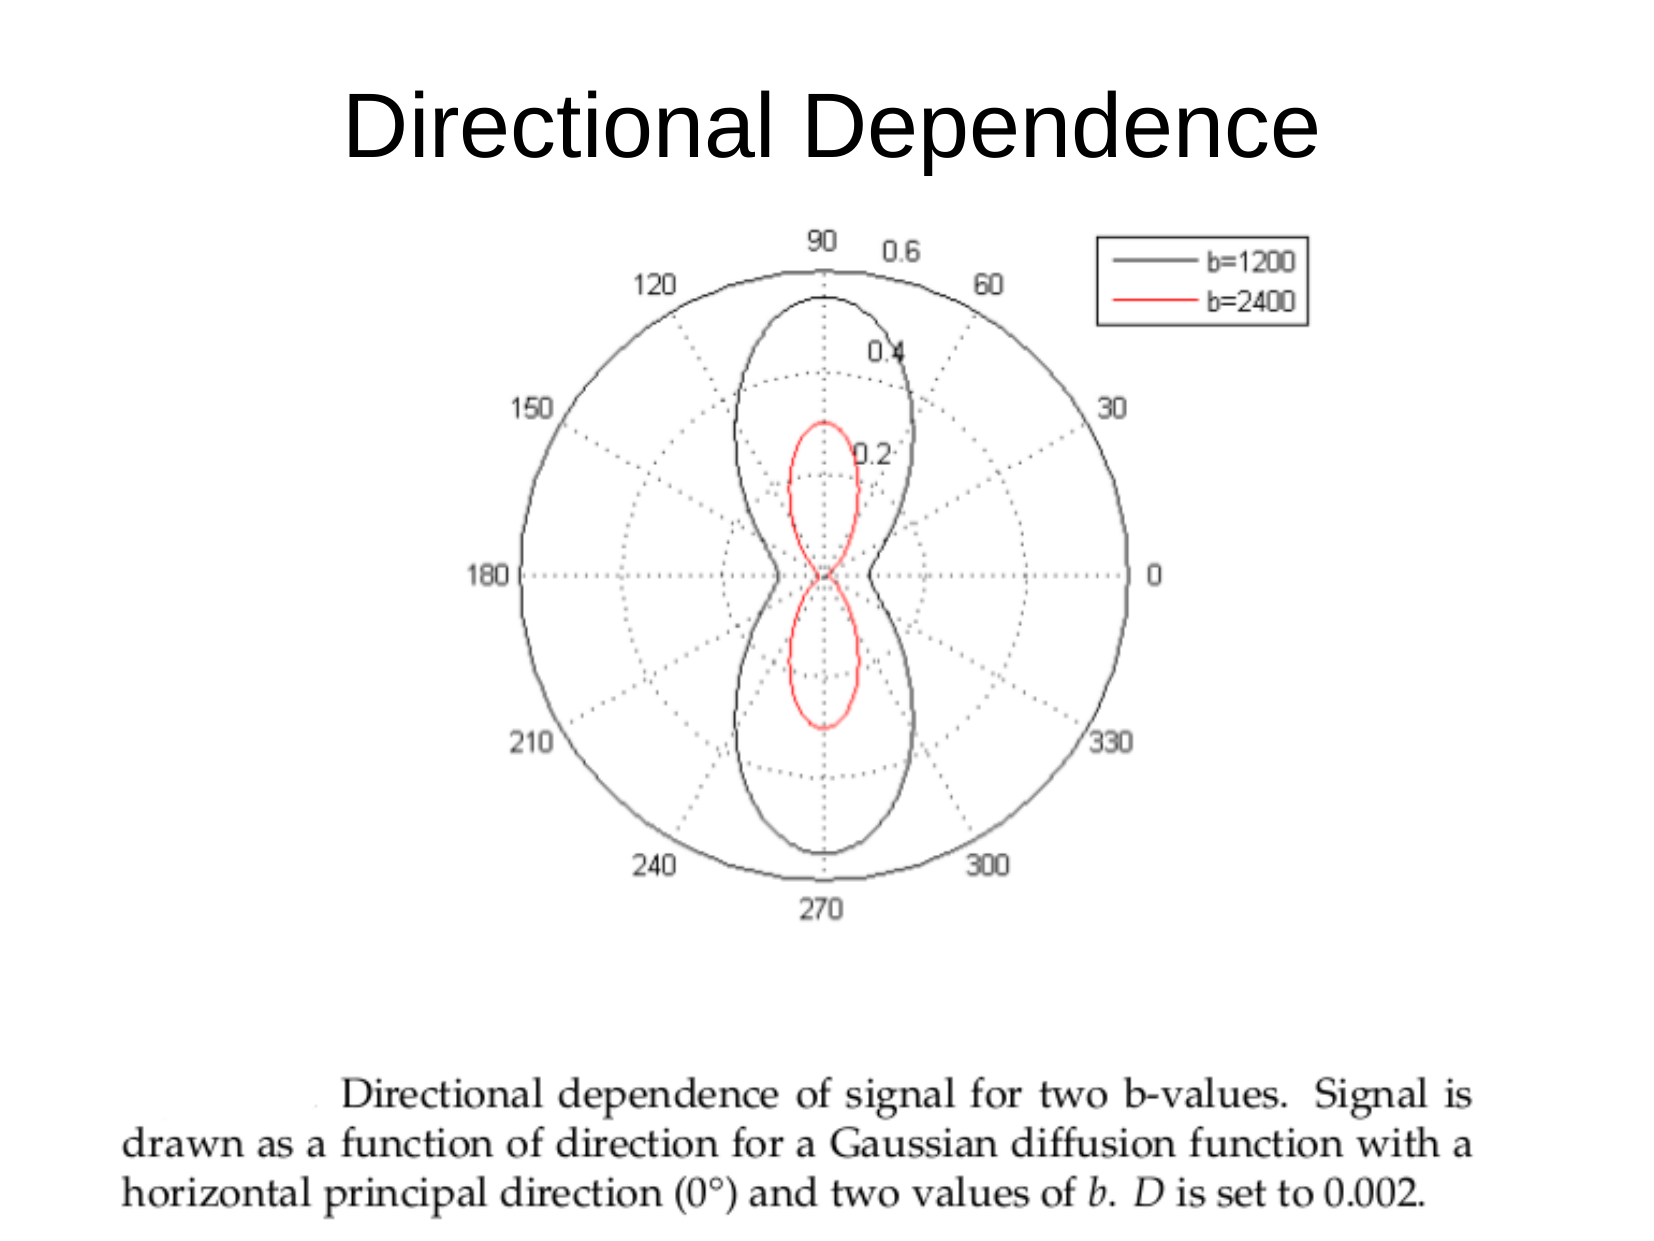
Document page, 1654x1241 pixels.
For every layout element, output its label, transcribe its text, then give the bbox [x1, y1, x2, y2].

picture [45, 194, 1565, 1241]
title Directional Dependence [88, 29, 1577, 222]
